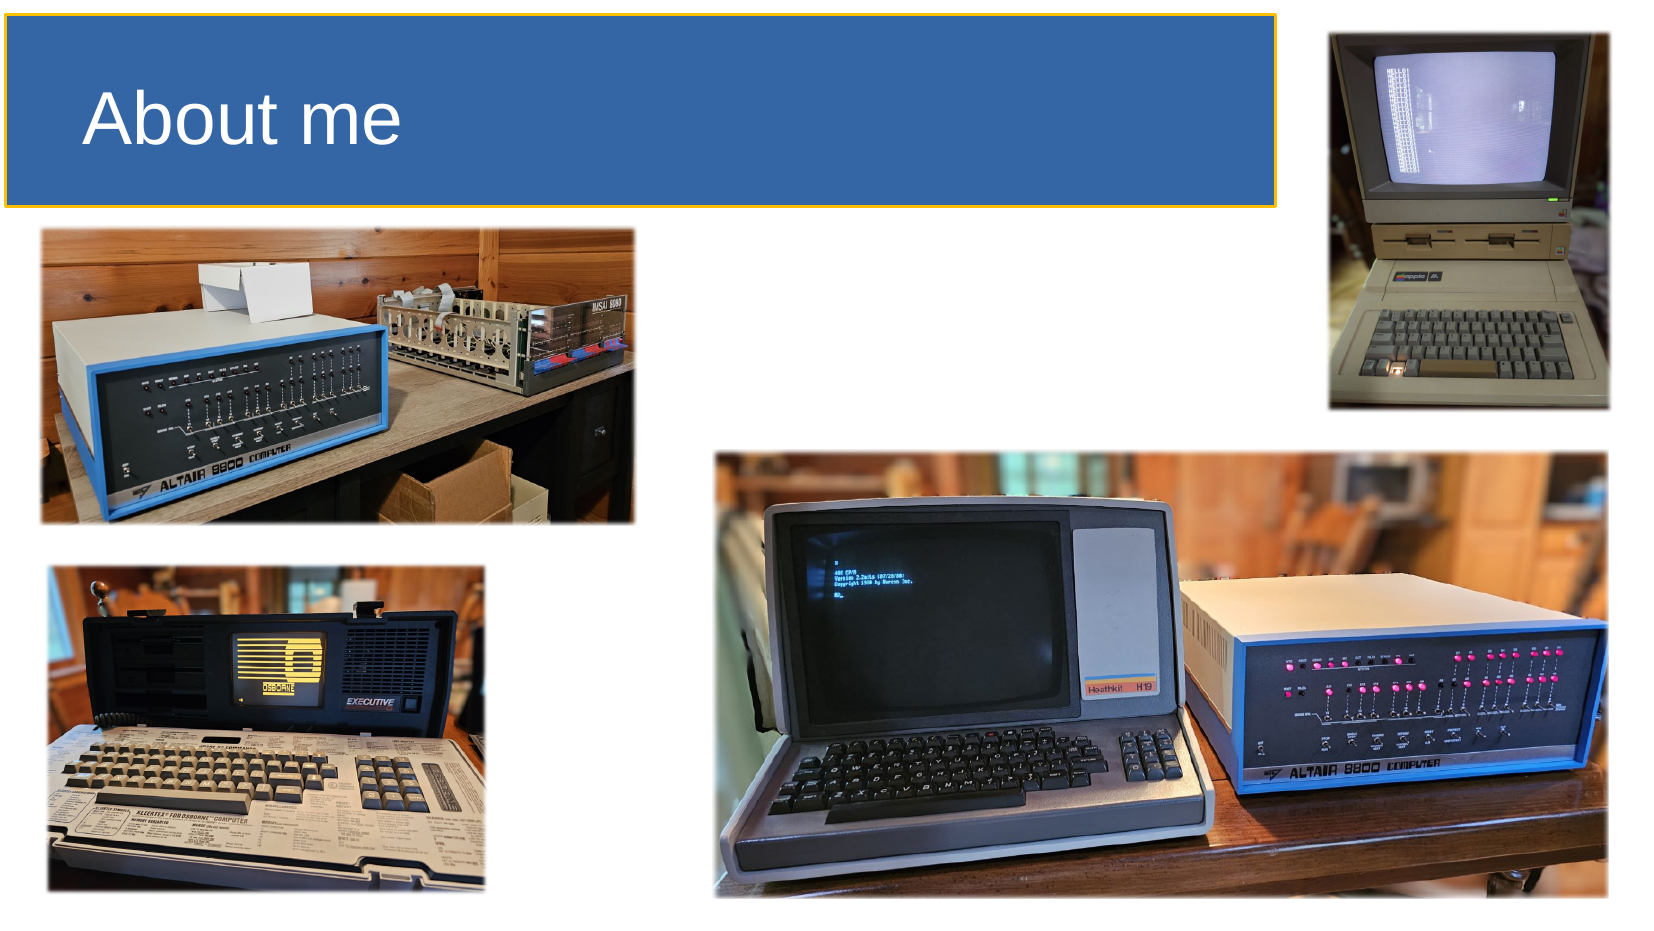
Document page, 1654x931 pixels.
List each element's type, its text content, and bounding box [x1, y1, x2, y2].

picture [712, 450, 1609, 899]
picture [44, 562, 488, 895]
picture [1325, 30, 1613, 413]
picture [38, 225, 638, 526]
title About me [82, 44, 1235, 192]
